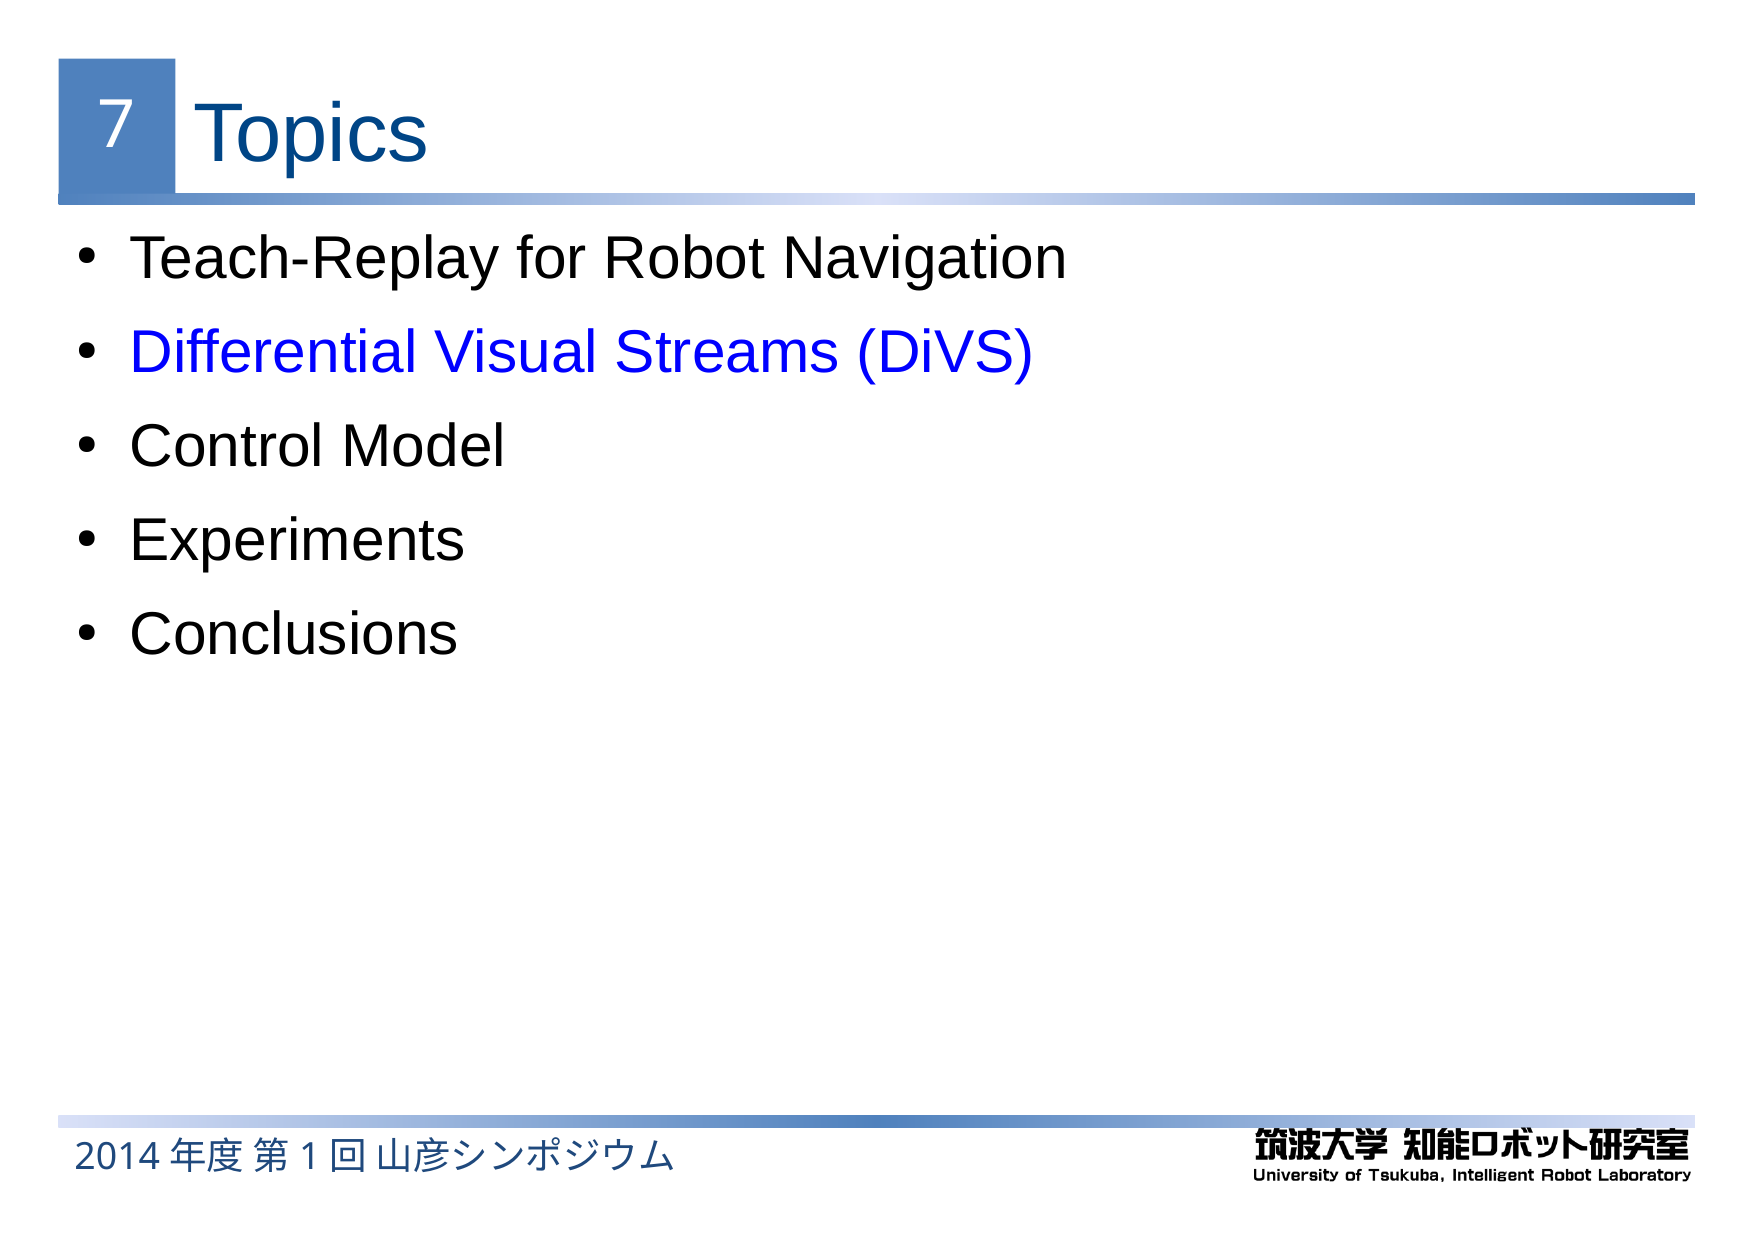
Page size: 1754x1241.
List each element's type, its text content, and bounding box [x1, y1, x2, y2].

picture [1252, 1127, 1691, 1182]
list Teach-Replay for Robot Navigation Differential Visual Streams (DiVS) Control Model Experiments Conclusions [58, 223, 1696, 1116]
title Topics [193, 61, 1651, 205]
